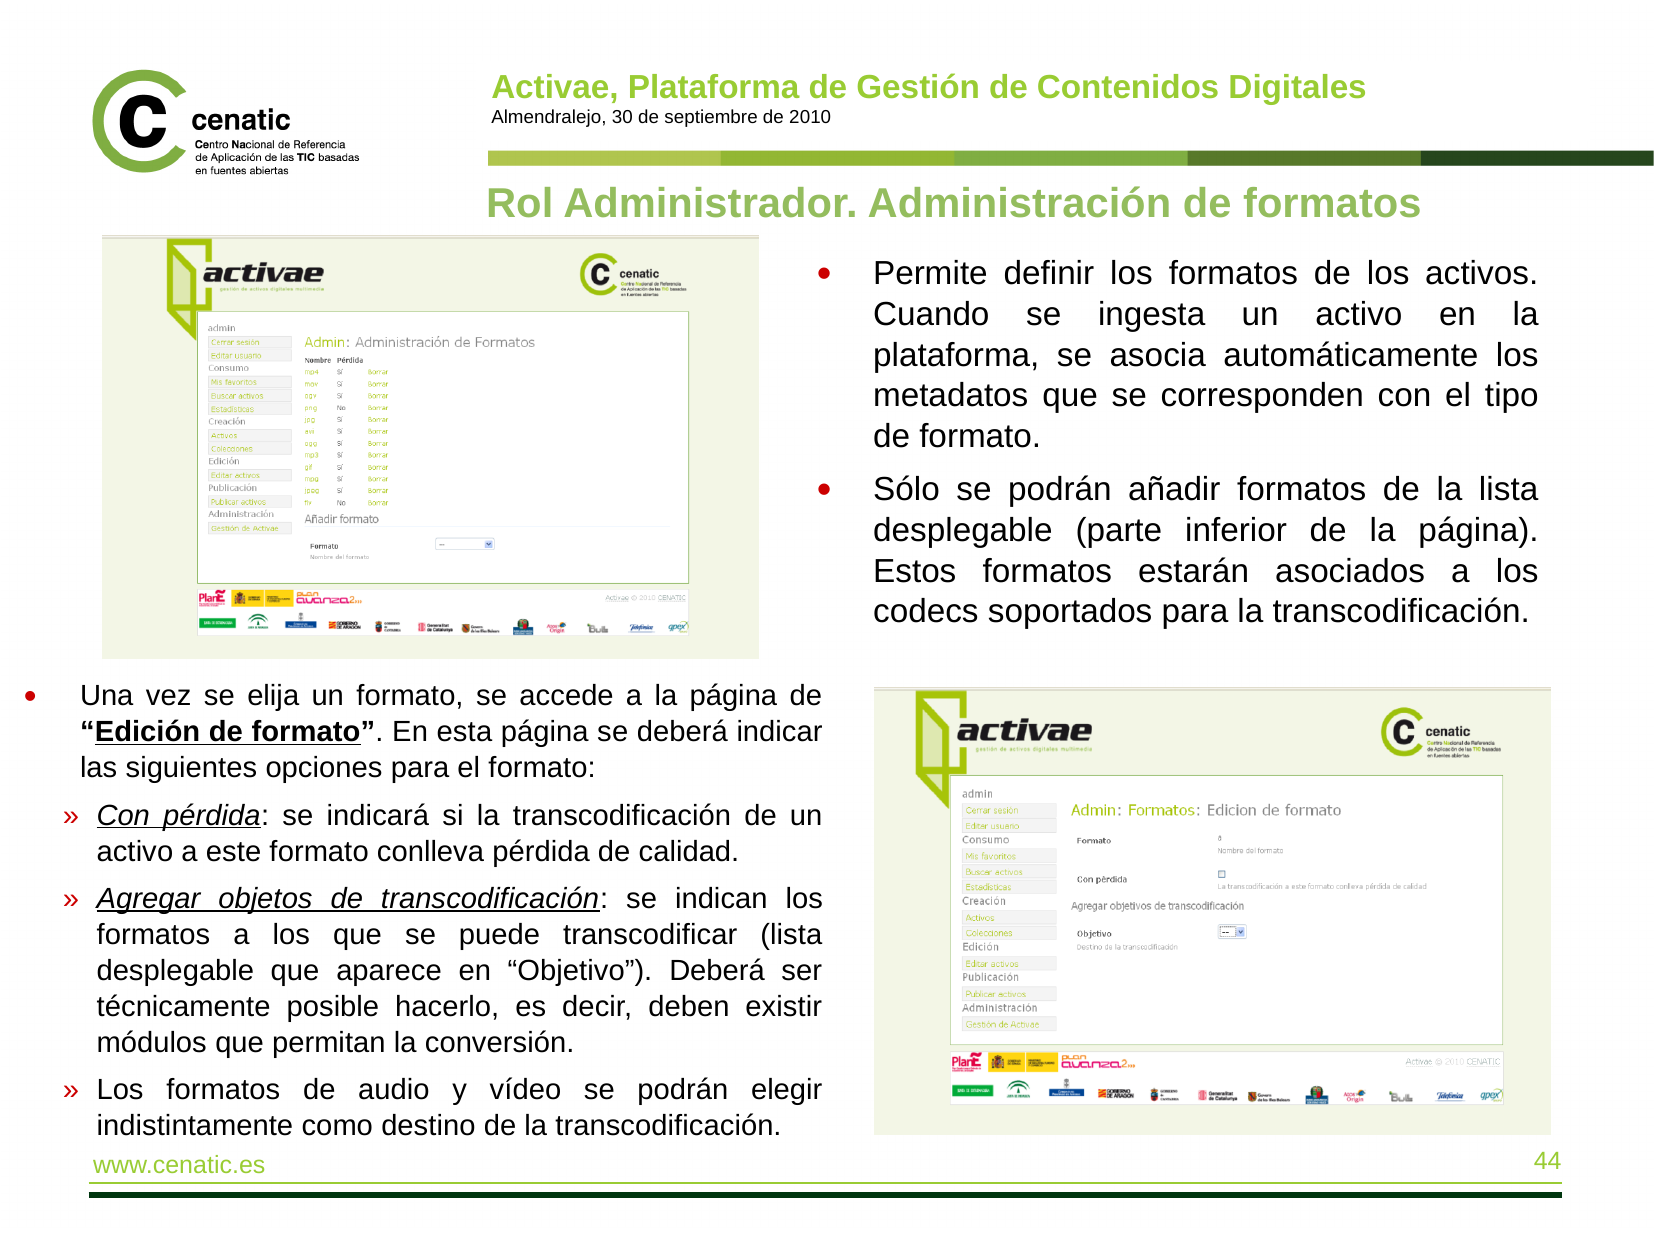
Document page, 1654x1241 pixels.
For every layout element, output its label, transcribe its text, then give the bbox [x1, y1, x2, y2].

list Permite definir los formatos de los activos. Cuando se ingesta un activo en la plataforma, se asocia automáticamente los metadatos que se corresponden con el tipo de formato. Sólo se podrán añadir formatos de la lista desplegable (parte inferior de la página). Estos formatos estarán asociados a los codecs soportados para la transcodificación. [802, 243, 1555, 674]
title Rol Administrador. Administración de formatos [486, 177, 1571, 228]
text_box Una vez se elija un formato, se accede a la página de “Edición de formato”. En esta página se deberá indicar las siguientes opciones para el formato: Con pérdida: se indicará si la transcodificación de un activo a este formato conlleva pérdida de calidad. Agregar objetos de transcodificación: se indican los formatos a los que se puede transcodificar (lista desplegable que aparece en “Objetivo”). Deberá ser técnicamente posible hacerlo, es decir, deben existir módulos que permitan la conversión. Los formatos de audio y vídeo se podrán elegir indistintamente como destino de la transcodificación. [9, 668, 839, 1156]
picture [1, 4, 1654, 1228]
